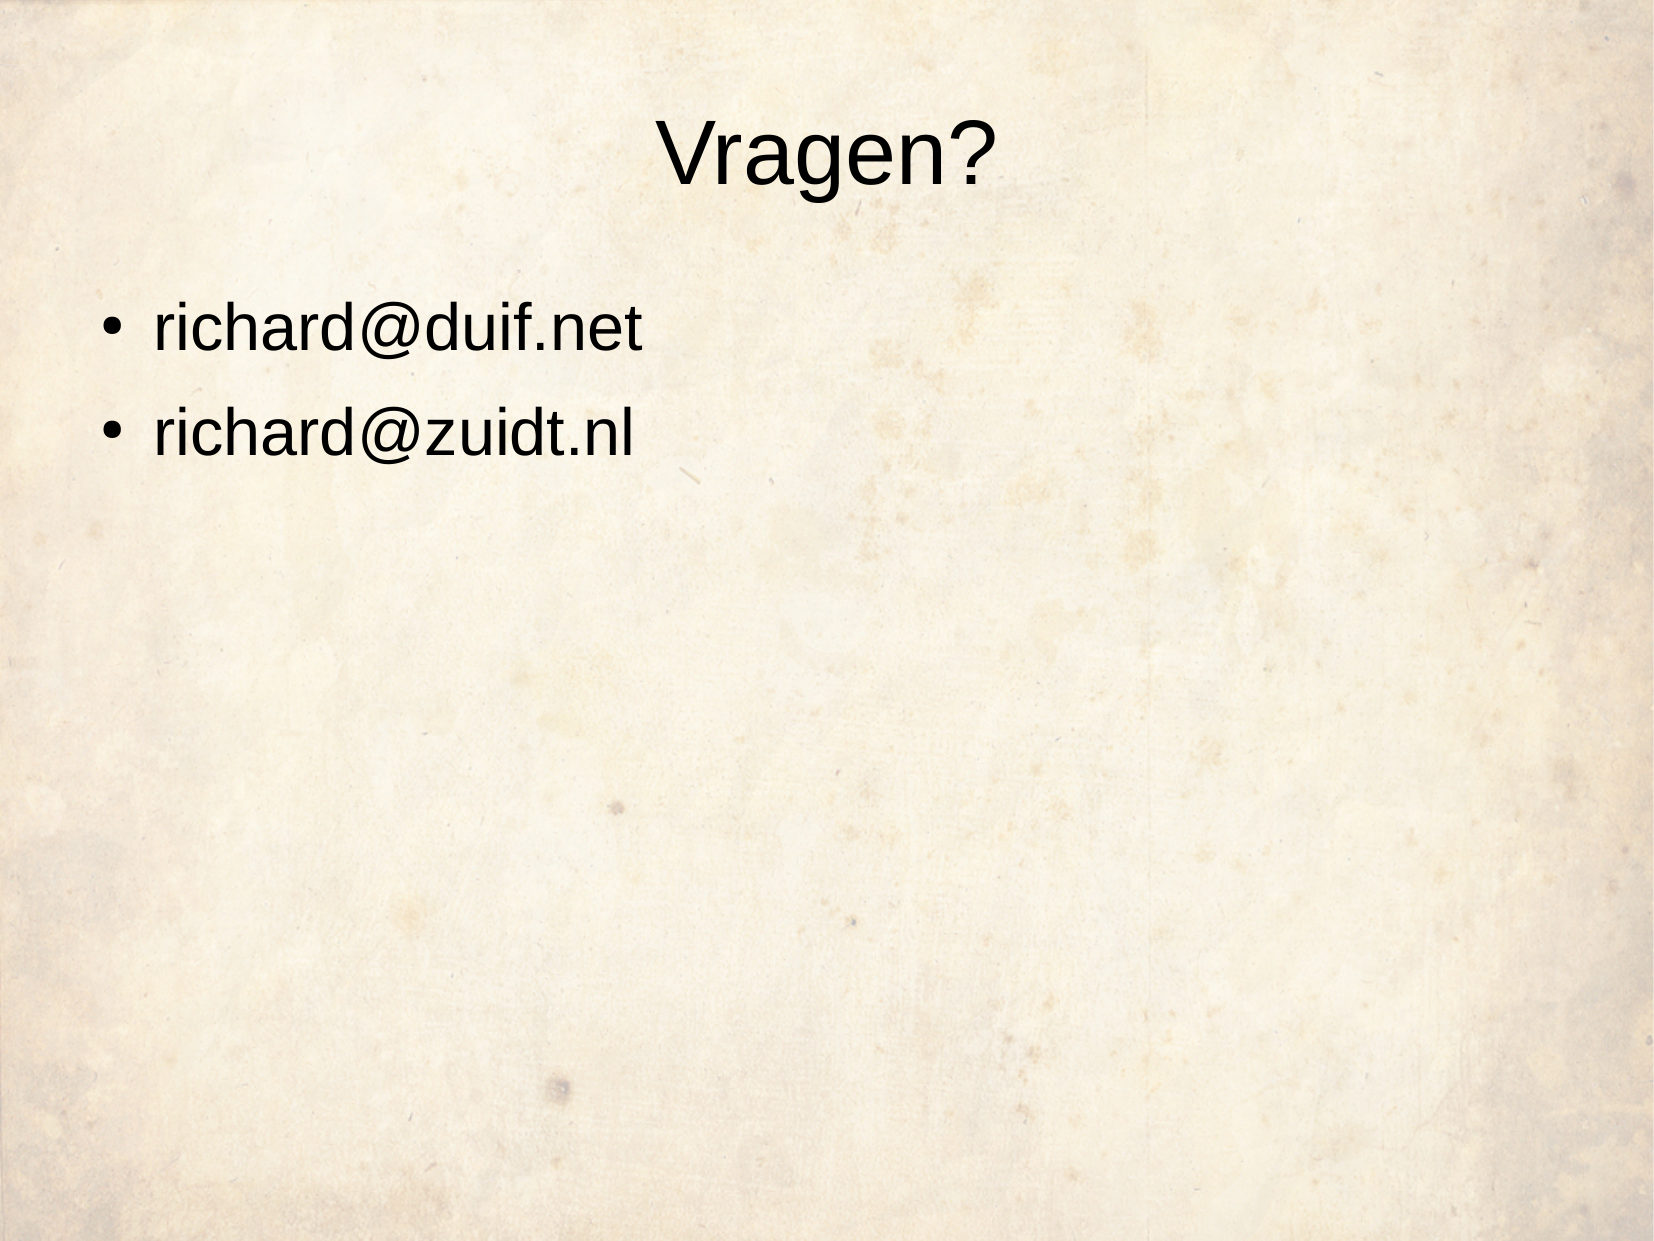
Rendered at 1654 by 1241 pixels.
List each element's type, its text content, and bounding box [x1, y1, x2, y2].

title Vragen? [82, 49, 1571, 257]
list richard@duif.net richard@zuidt.nl [82, 290, 1571, 1010]
picture [0, 0, 1654, 1241]
